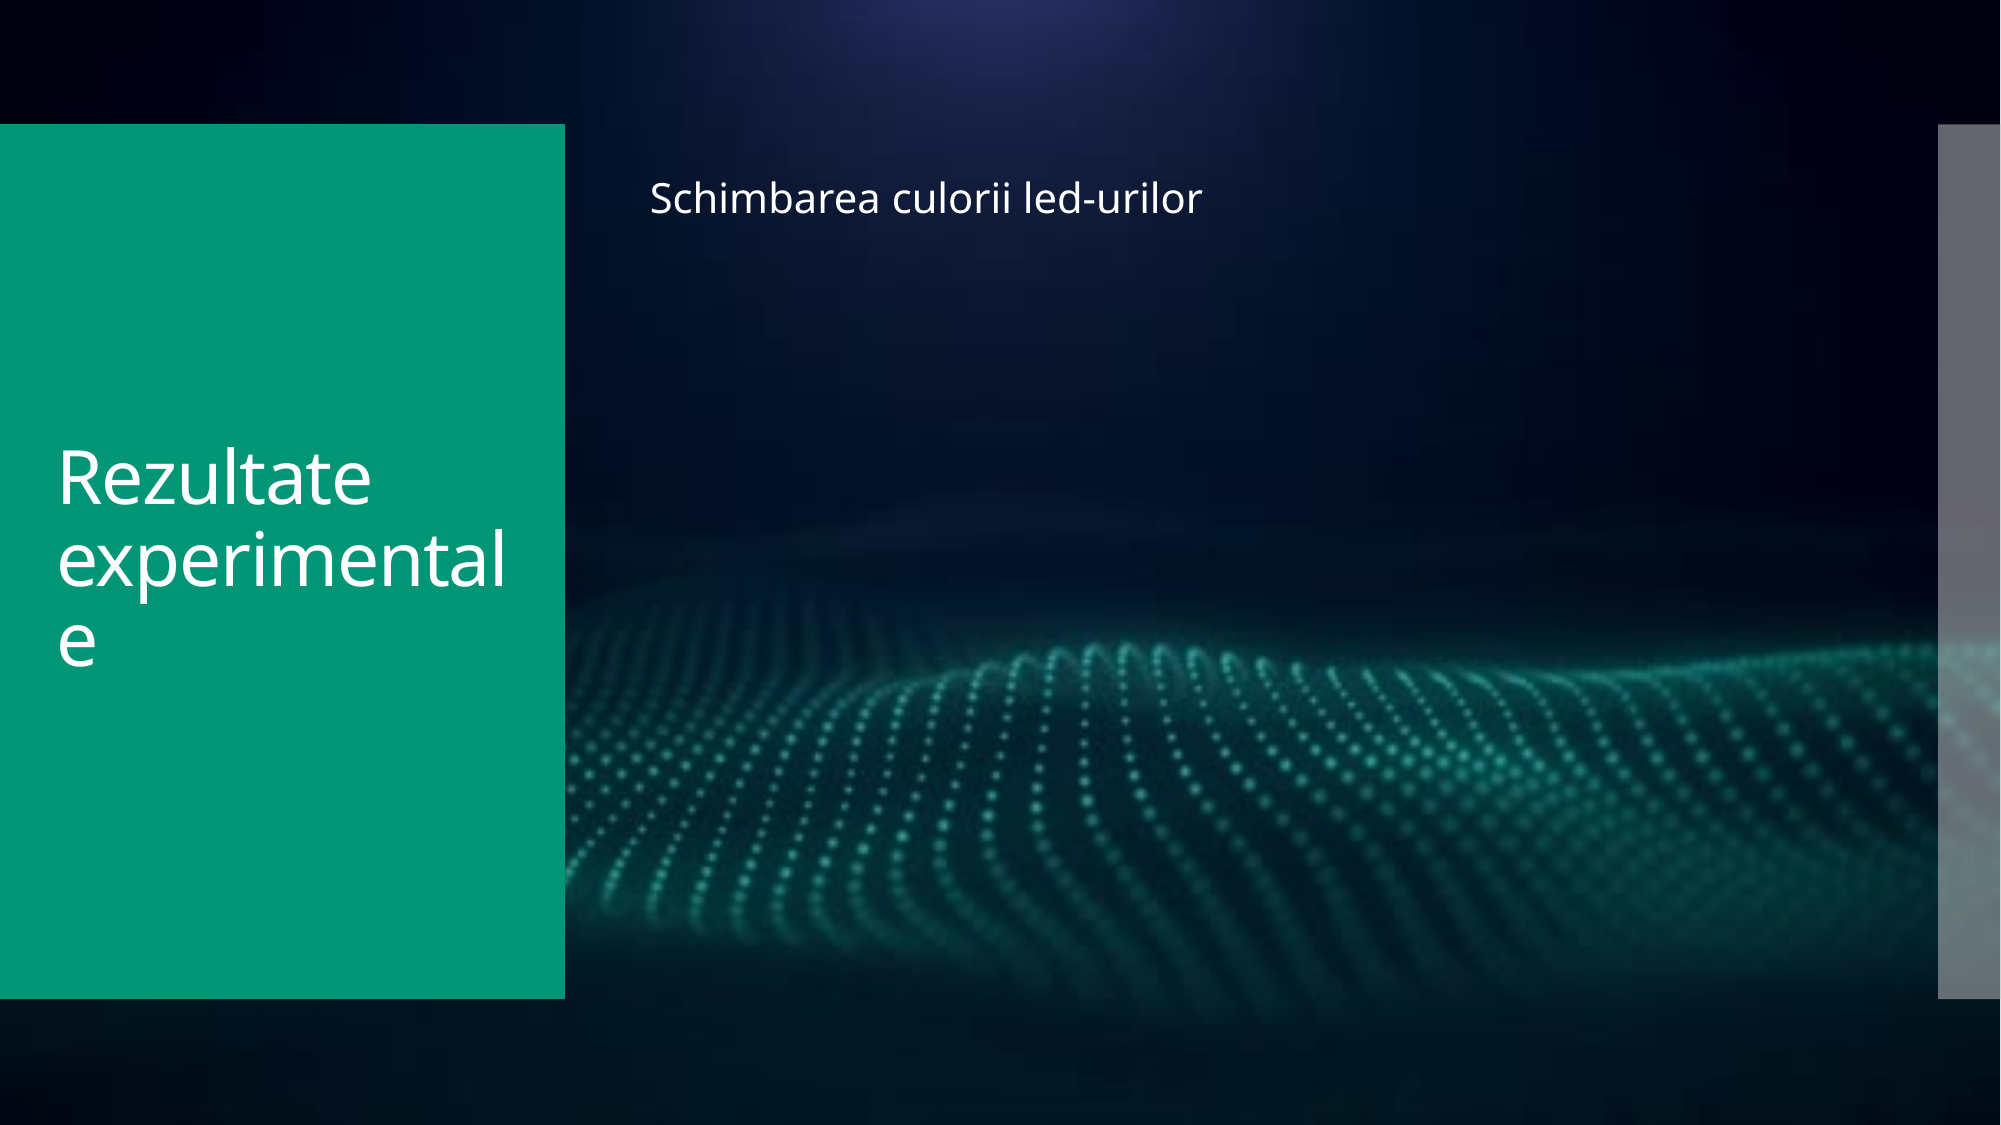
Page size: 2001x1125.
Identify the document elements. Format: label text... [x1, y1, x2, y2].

title Rezultate experimentale [41, 184, 526, 940]
picture [603, 239, 1893, 965]
list Schimbarea culorii led-urilor [634, 141, 1893, 239]
